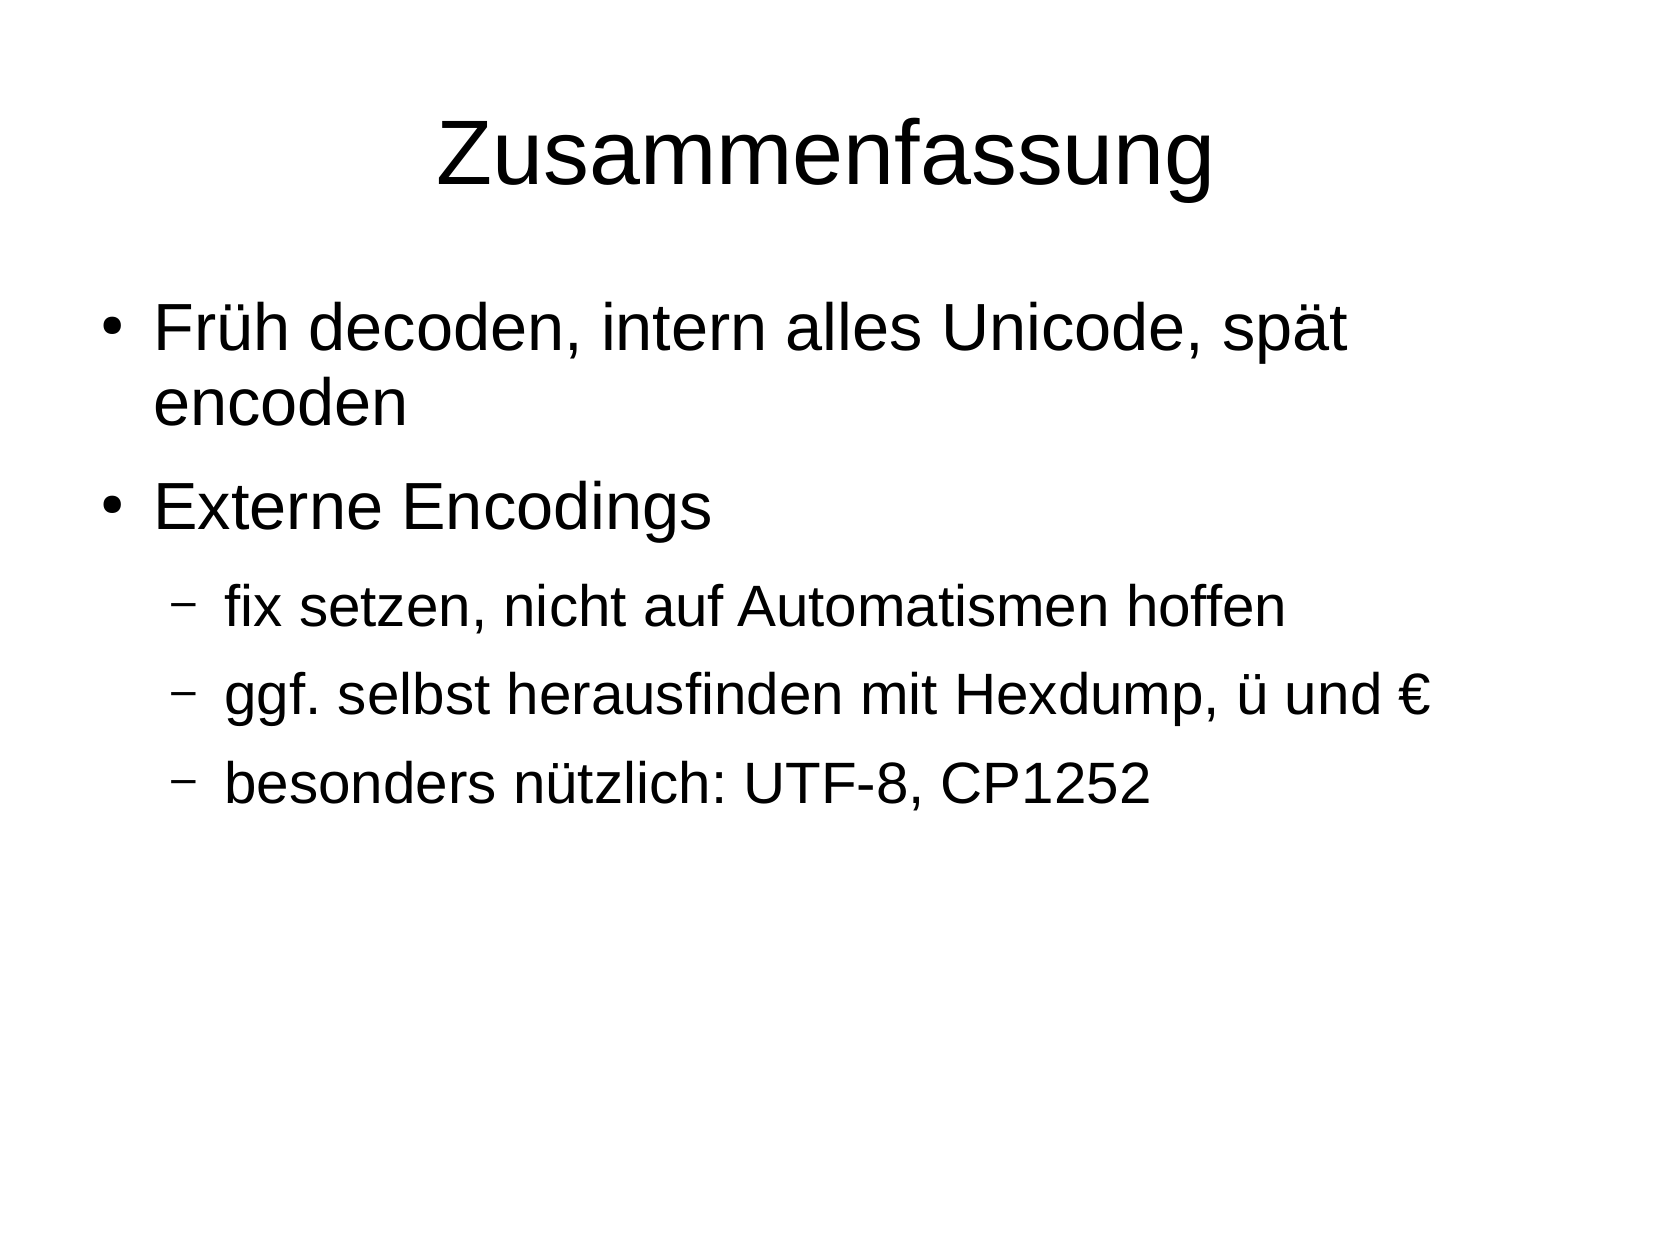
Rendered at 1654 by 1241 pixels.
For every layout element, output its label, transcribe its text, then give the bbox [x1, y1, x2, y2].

title Zusammenfassung [82, 49, 1571, 257]
list Früh decoden, intern alles Unicode, spät encoden Externe Encodings fix setzen, nicht auf Automatismen hoffen ggf. selbst herausfinden mit Hexdump, ü und € besonders nützlich: UTF-8, CP1252 [82, 290, 1571, 1010]
